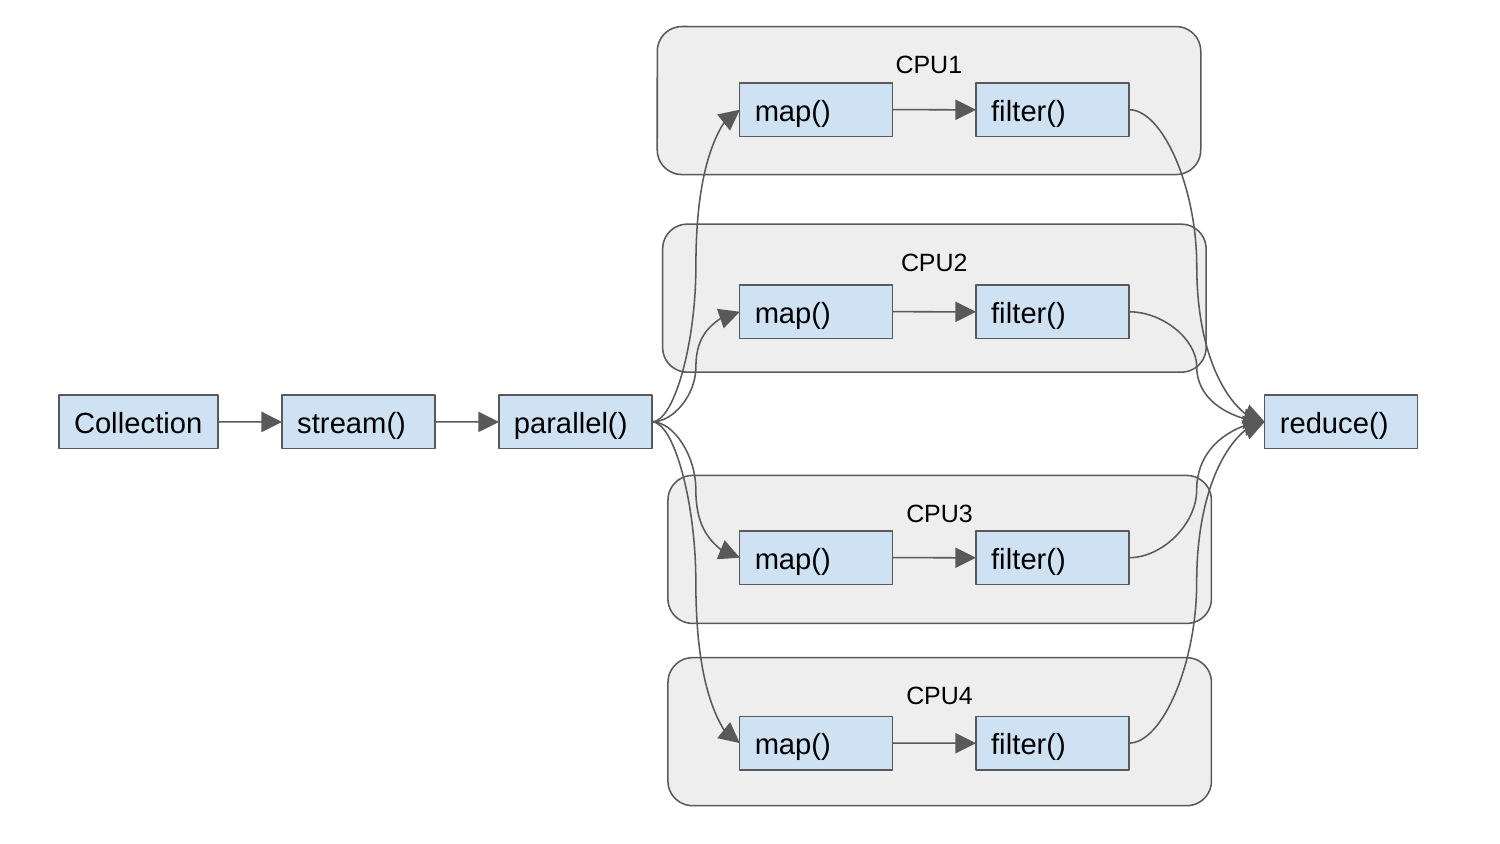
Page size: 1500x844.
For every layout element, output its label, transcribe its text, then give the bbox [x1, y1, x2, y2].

text_box reduce() [1264, 395, 1418, 449]
text_box CPU3 [696, 475, 1196, 557]
text_box CPU2 [684, 224, 1206, 373]
text_box map() [739, 82, 893, 137]
text_box CPU3 [667, 477, 696, 624]
text_box stream() [281, 395, 435, 449]
text_box CPU3 [1195, 491, 1212, 622]
text_box CPU3 [685, 475, 1209, 624]
text_box CPU1 [657, 26, 1201, 175]
text_box CPU1 [706, 111, 1180, 175]
text_box CPU2 [662, 224, 696, 372]
text_box map() [739, 716, 893, 770]
text_box CPU2 [697, 313, 1196, 373]
text_box CPU4 [702, 657, 1186, 742]
text_box filter() [975, 82, 1129, 137]
text_box map() [739, 284, 893, 339]
text_box parallel() [498, 395, 652, 449]
text_box filter() [975, 530, 1129, 585]
text_box CPU4 [667, 657, 1212, 806]
text_box map() [739, 530, 893, 585]
text_box Collection [59, 395, 218, 449]
text_box CPU2 [1196, 228, 1207, 340]
text_box filter() [975, 716, 1129, 770]
text_box filter() [975, 284, 1129, 339]
